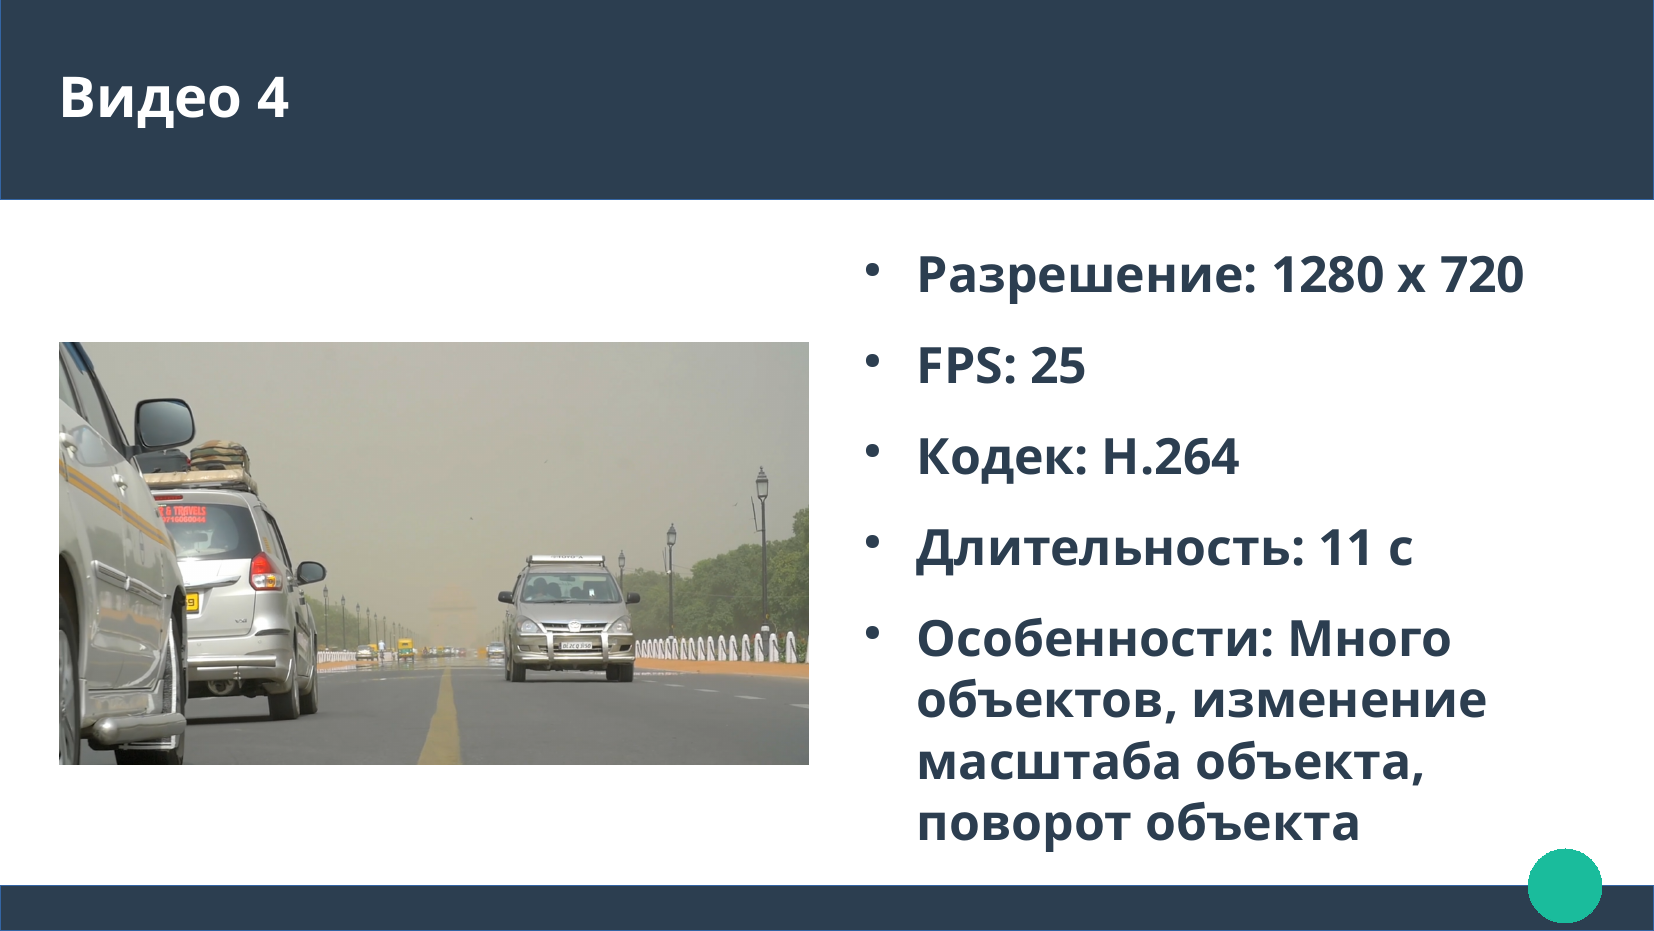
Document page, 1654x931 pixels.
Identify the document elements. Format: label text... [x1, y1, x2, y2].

picture [59, 342, 809, 765]
title Видео 4 [59, 37, 1595, 155]
list Разрешение: 1280 x 720 FPS: 25 Кодек: H.264 Длительность: 11 с Особенности: Много объектов, изменение масштаба объекта, поворот объекта [845, 243, 1596, 864]
